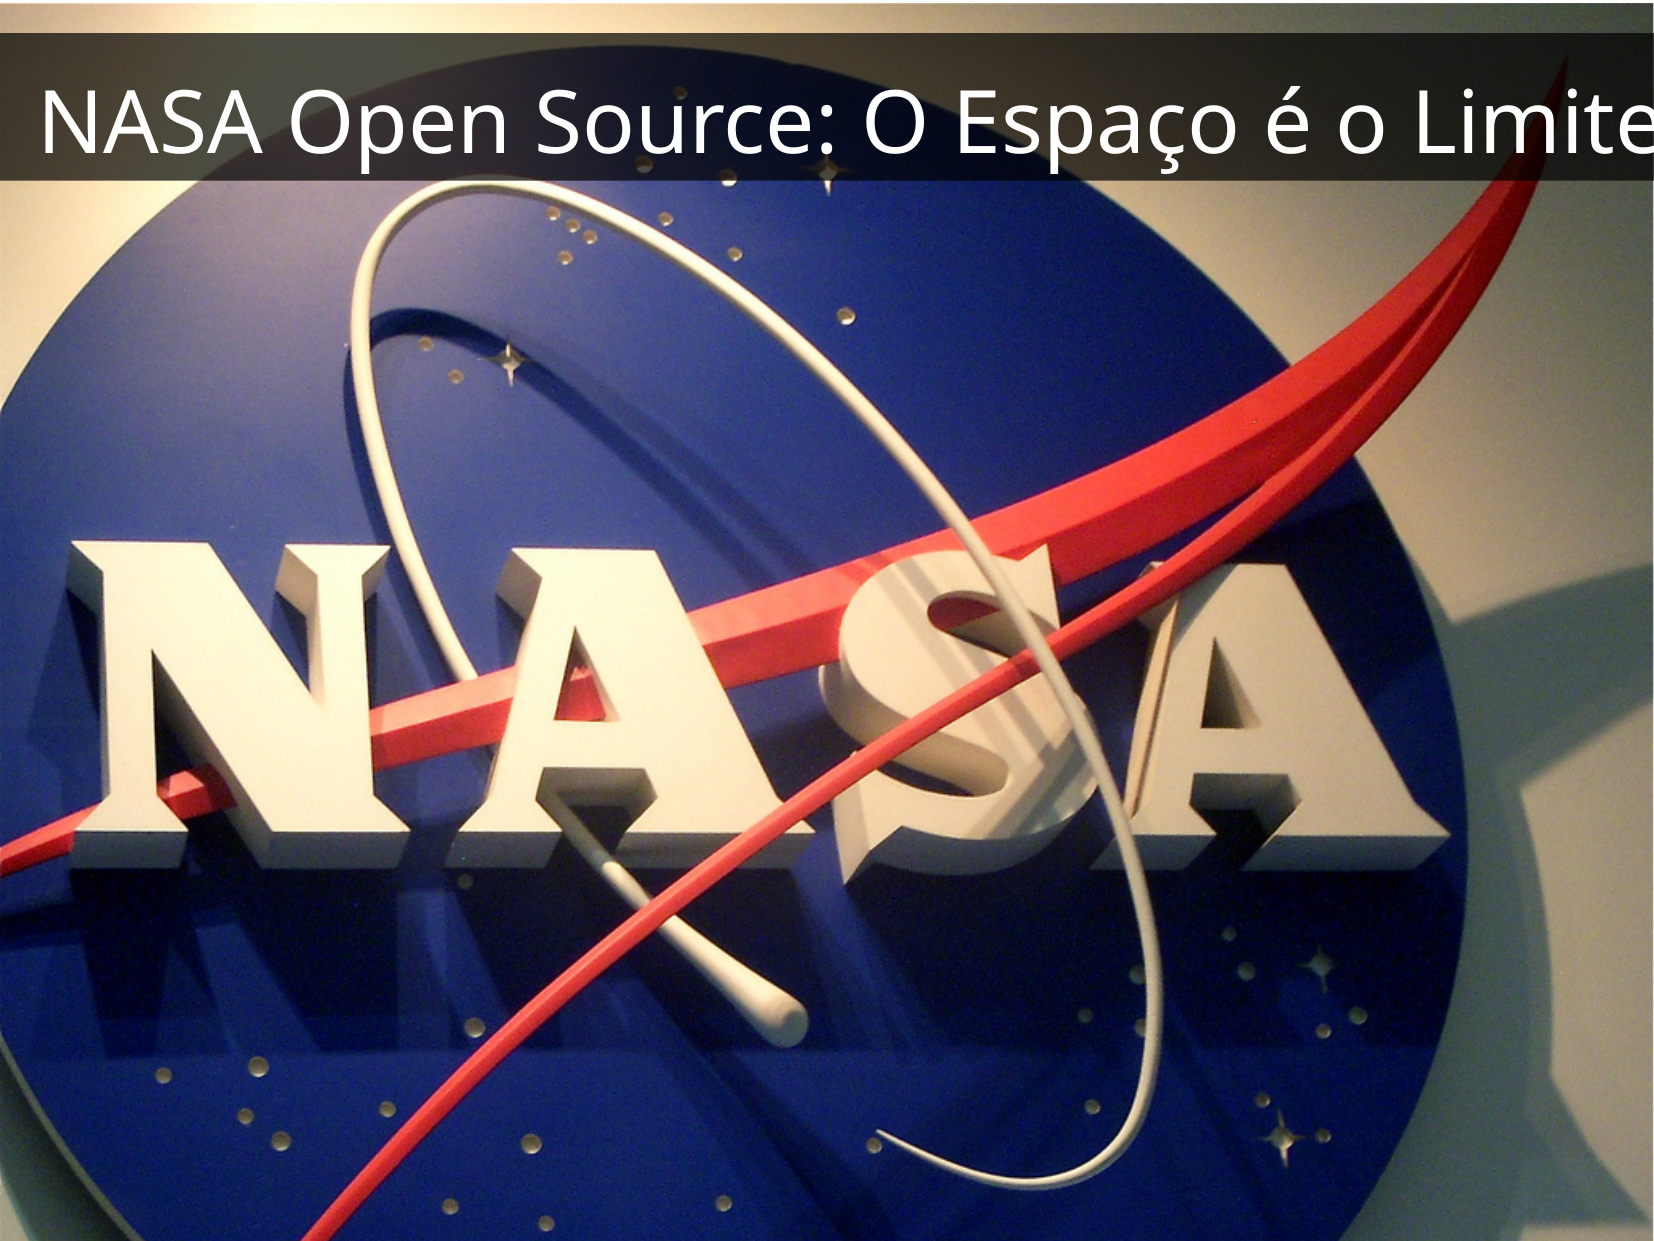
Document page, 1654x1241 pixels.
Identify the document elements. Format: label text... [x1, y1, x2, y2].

text_box [1629, 131, 1654, 147]
picture [0, 181, 1654, 1241]
text_box [0, 33, 1654, 181]
text_box NASA Open Source: O Espaço é o Limite [22, 53, 1629, 166]
text_box [1629, 112, 1652, 125]
picture [0, 3, 1654, 33]
